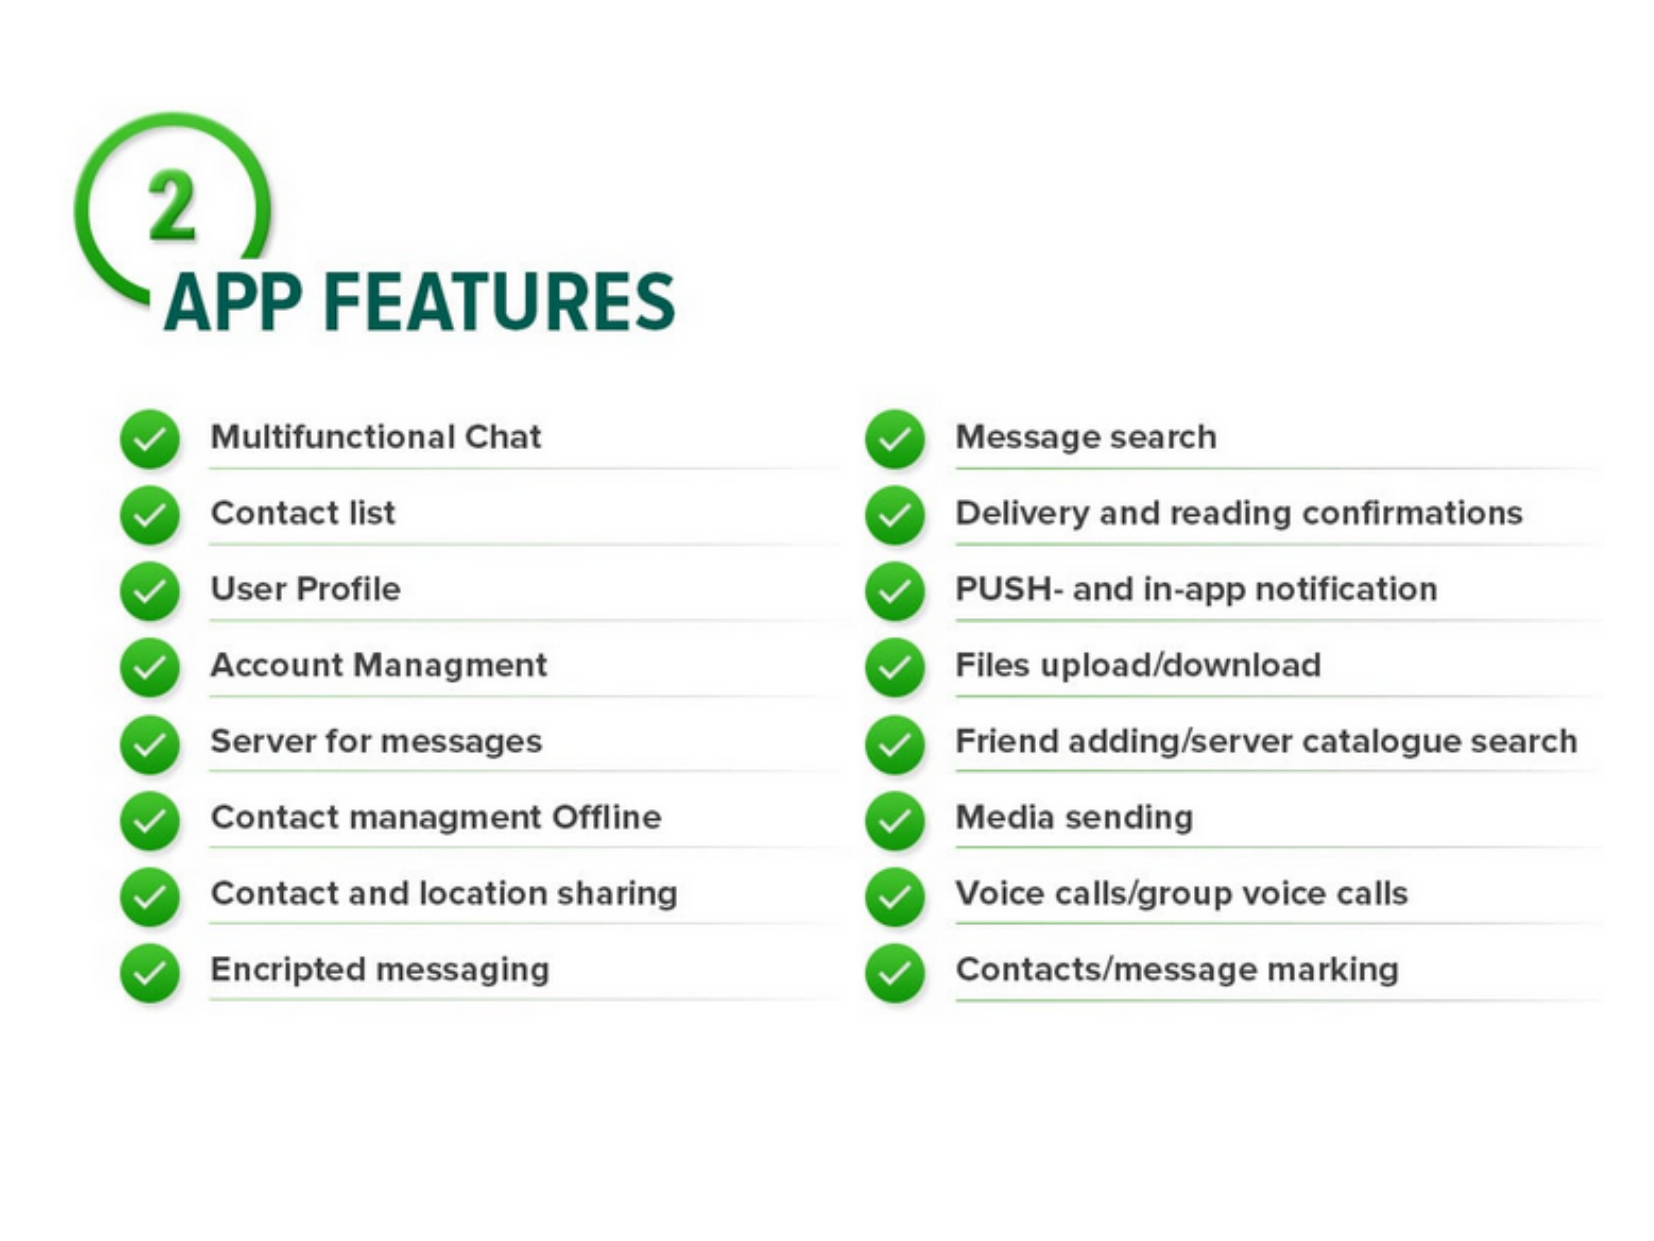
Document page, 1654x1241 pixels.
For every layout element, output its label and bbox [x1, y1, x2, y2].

picture [59, 94, 1605, 1040]
